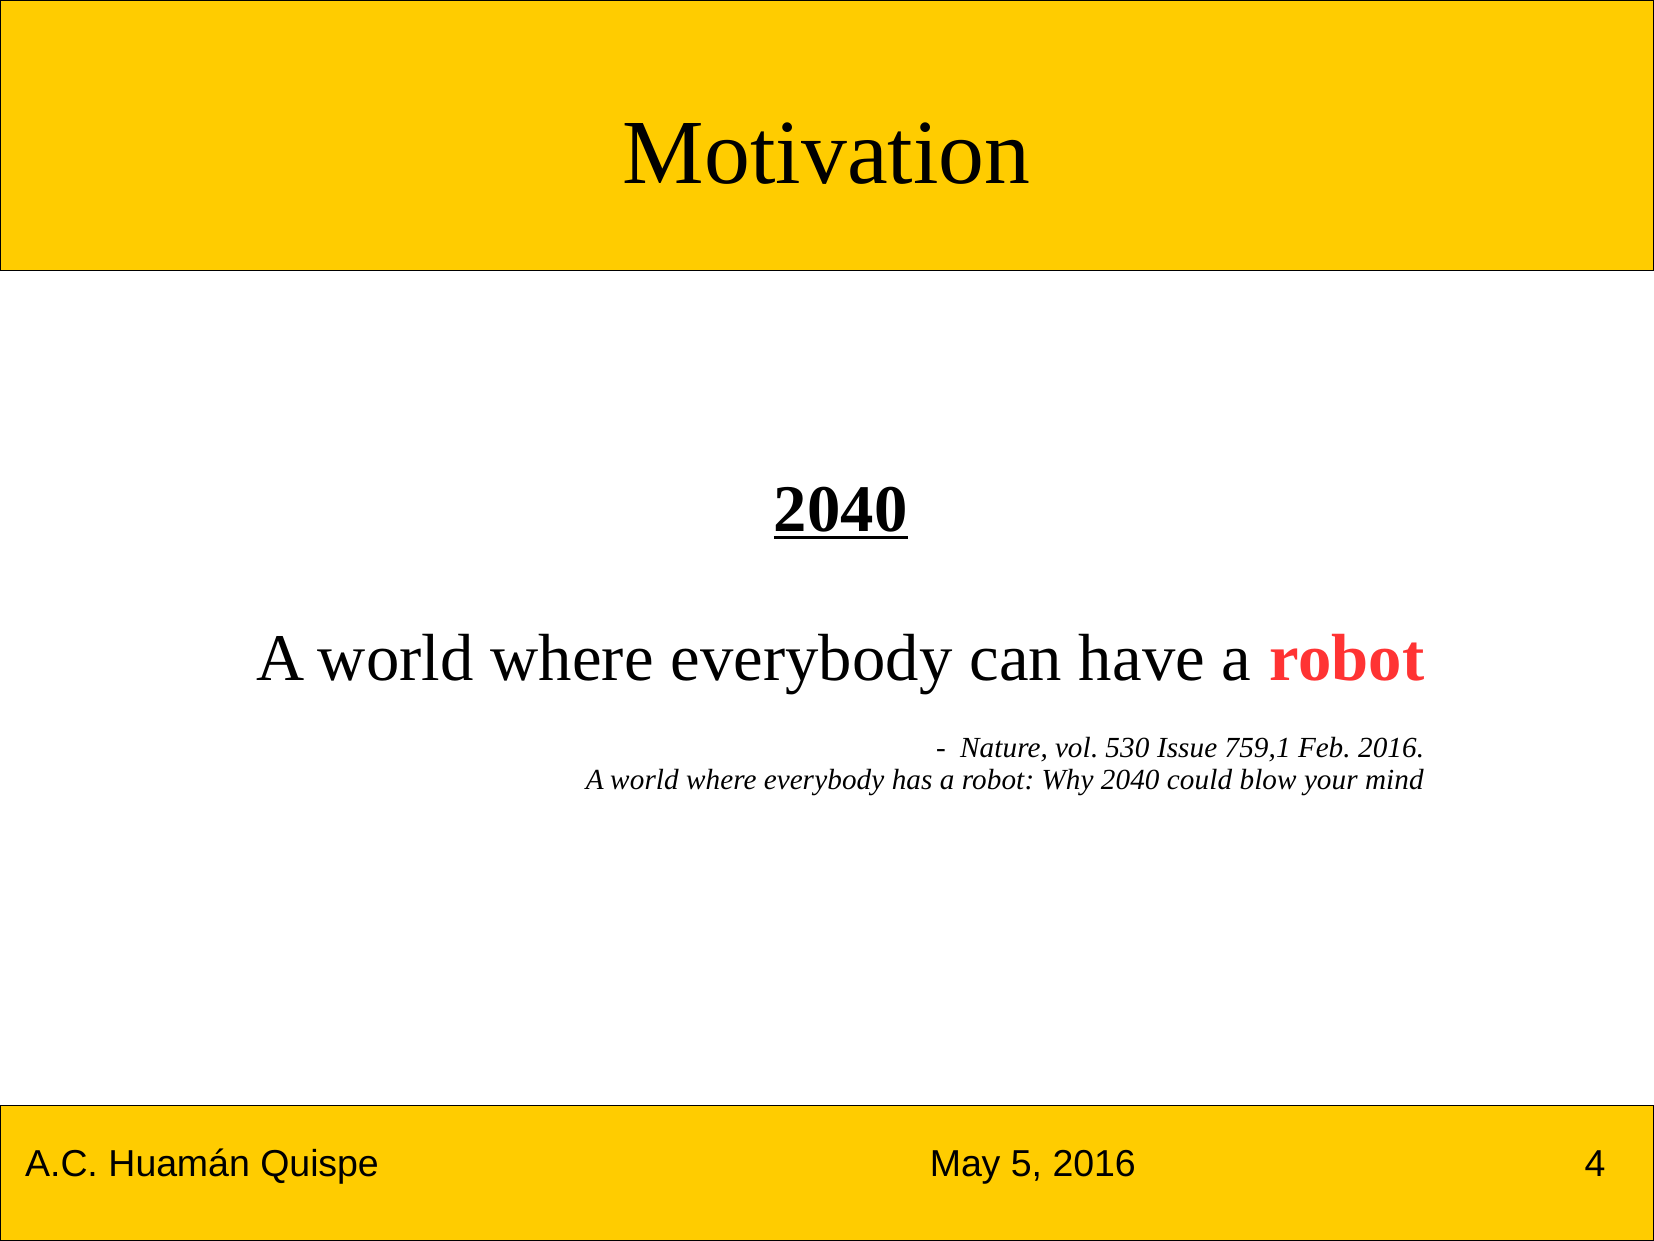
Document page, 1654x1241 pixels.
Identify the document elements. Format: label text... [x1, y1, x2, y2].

title Motivation [82, 49, 1571, 257]
text_box 2040 A world where everybody can have a robot - Nature, vol. 530 Issue 759,1 Feb. 2016. A world where everybody has a robot: Why 2040 could blow your mind [242, 465, 1441, 805]
